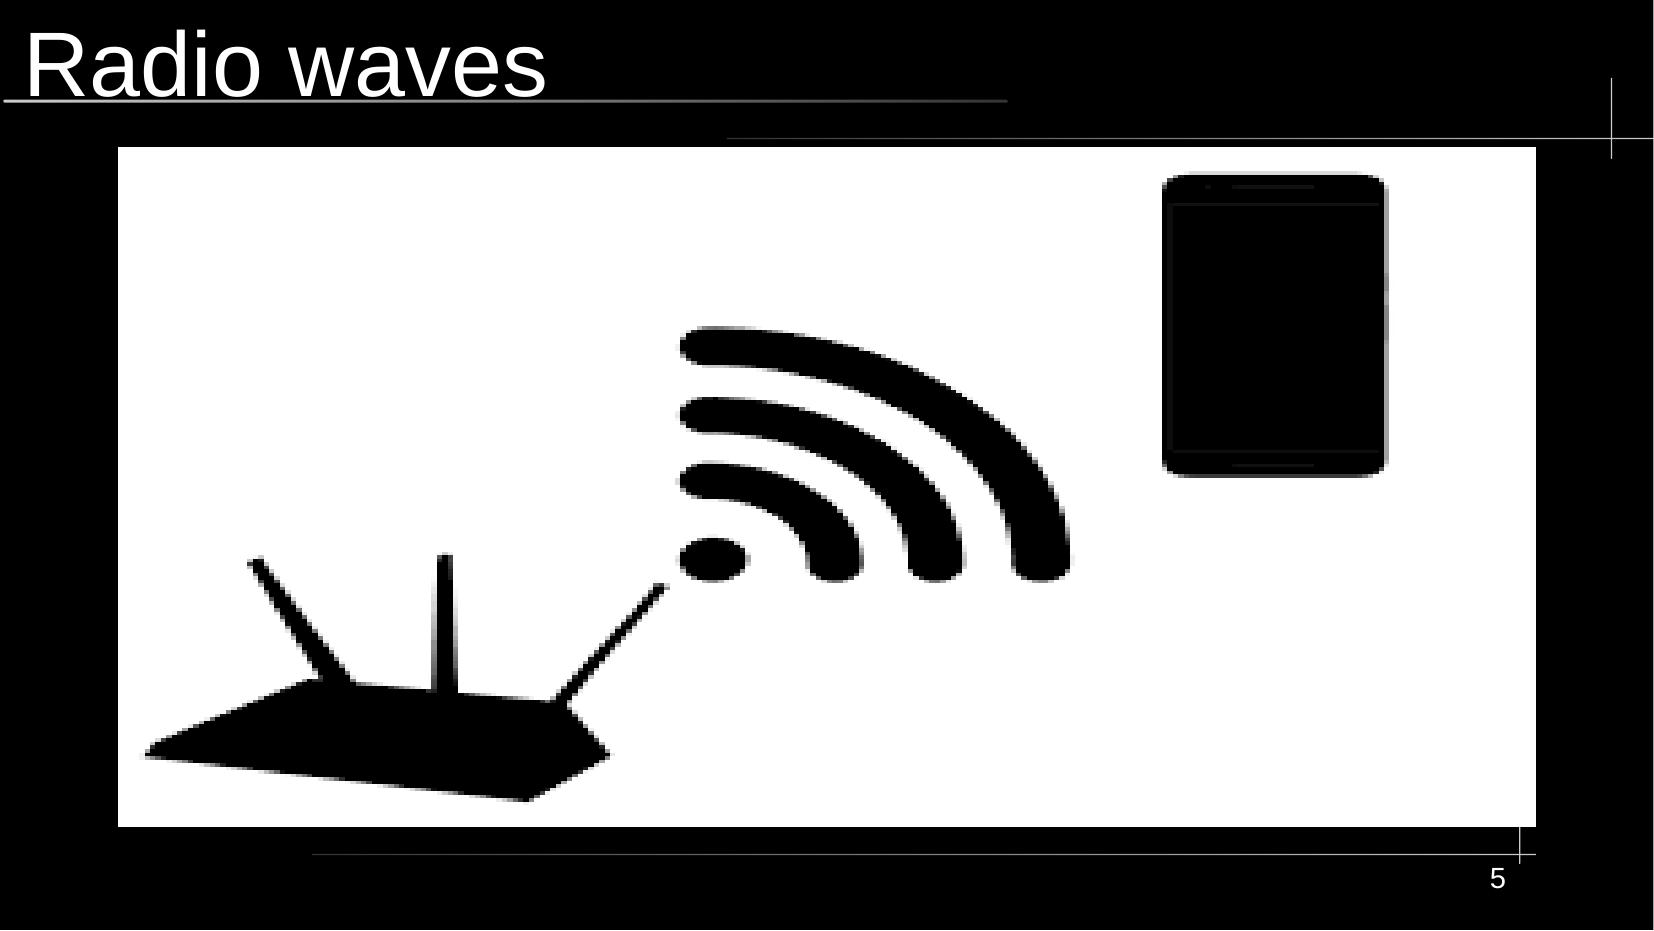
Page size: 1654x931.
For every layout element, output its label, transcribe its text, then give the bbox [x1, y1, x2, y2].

picture [118, 147, 1536, 827]
title Radio waves [23, 11, 1589, 119]
